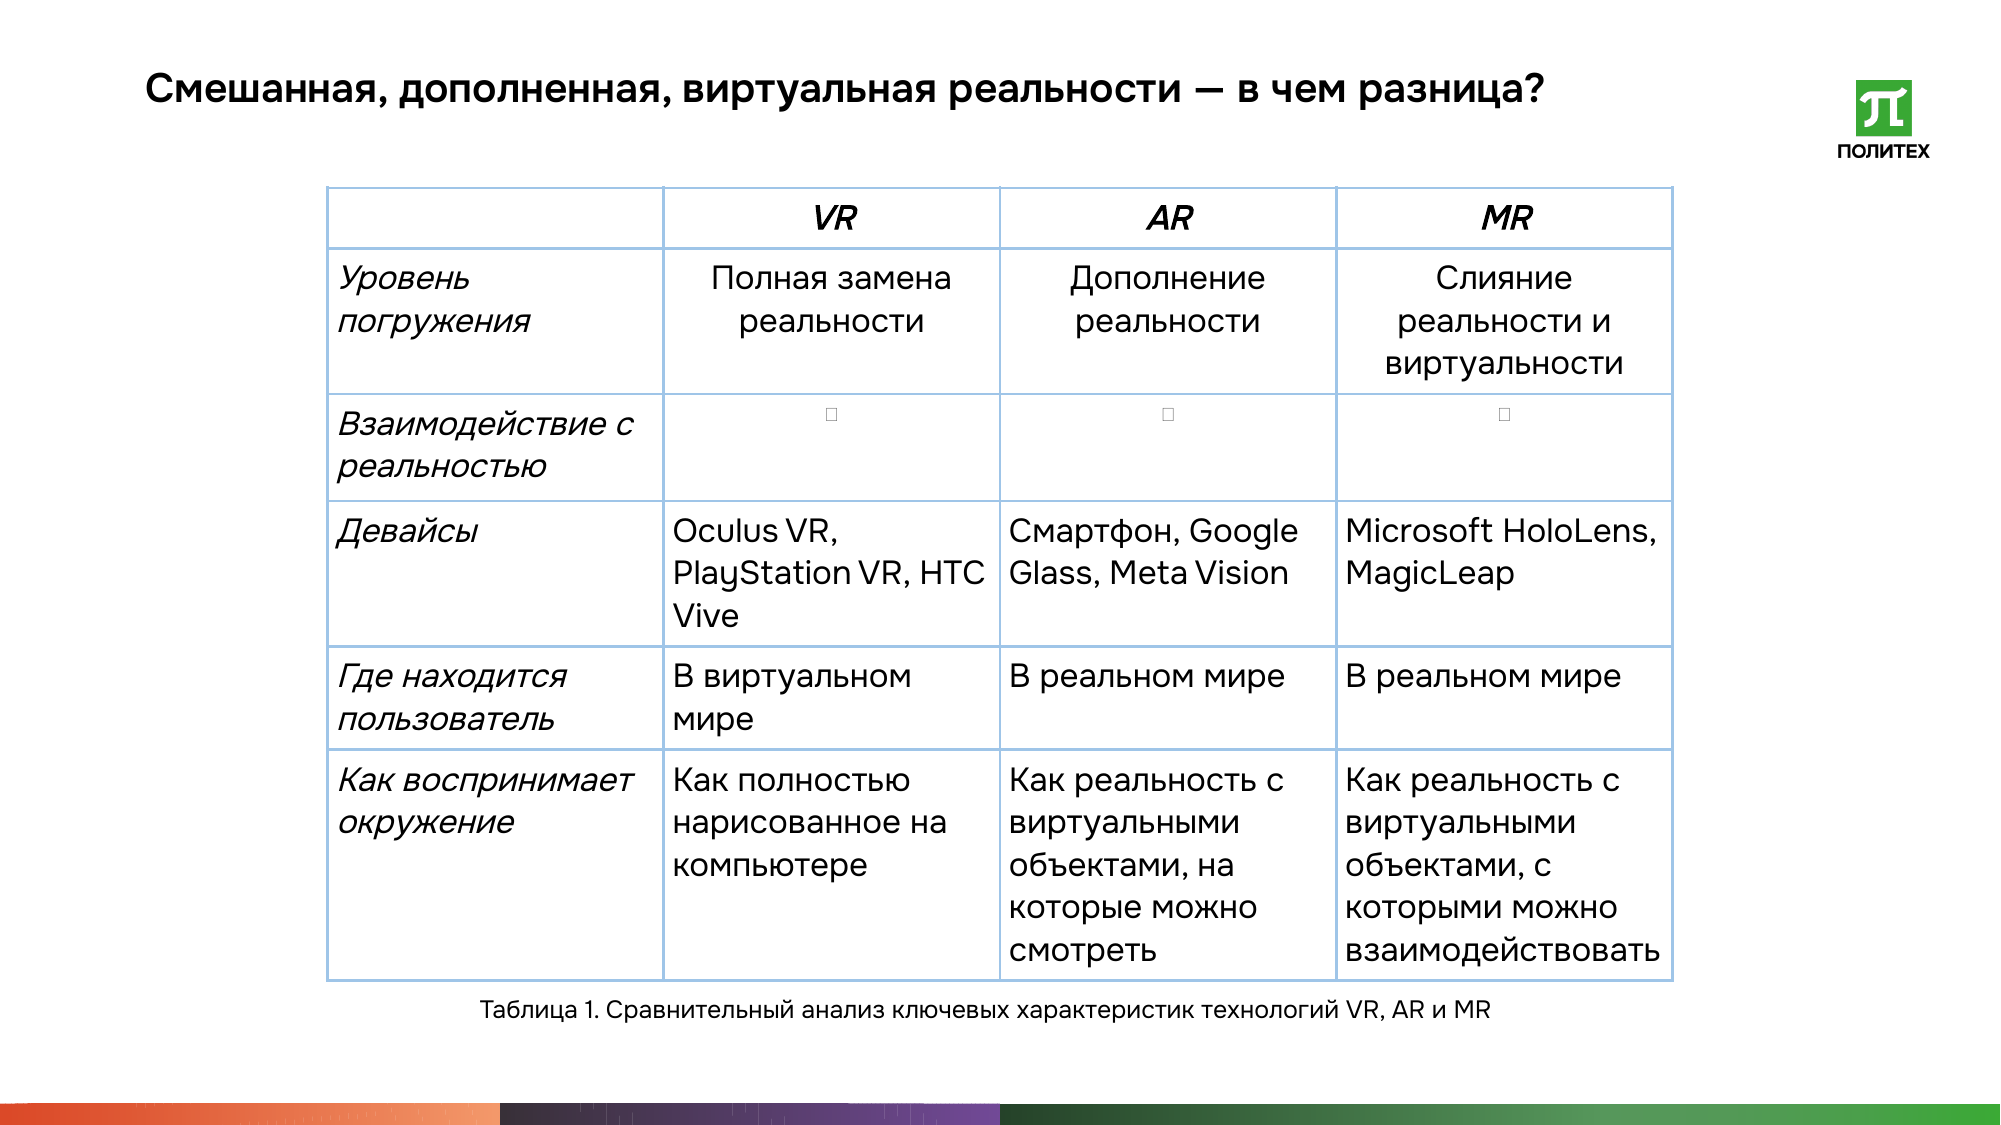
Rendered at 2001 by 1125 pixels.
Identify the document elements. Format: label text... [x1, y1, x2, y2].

table_cell Как полностью нарисованное на компьютере [665, 751, 999, 979]
table_cell Дополнение реальности [1001, 250, 1335, 393]
table_cell В реальном мире [1001, 648, 1335, 748]
table_header VR [665, 189, 999, 247]
table_cell ❌ [665, 395, 999, 500]
table_cell Oculus VR, PlayStation VR, HTC Vive [665, 502, 999, 645]
table_cell Как воспринимает окружение [329, 751, 662, 979]
table_cell Девайсы [329, 502, 662, 645]
table_cell Как реальность с виртуальными объектами, на которые можно смотреть [1001, 751, 1335, 979]
table_header AR [1001, 189, 1335, 247]
text_box Таблица 1. Сравнительный анализ ключевых характеристик технологий VR, AR и MR [465, 986, 1535, 1032]
table_cell Microsoft HoloLens, MagicLeap [1338, 502, 1671, 645]
table_header MR [1338, 189, 1671, 247]
table_cell ✅ [1338, 395, 1671, 500]
table_cell Взаимодействие с реальностью [329, 395, 662, 500]
table_cell Полная замена реальности [665, 250, 999, 393]
title Смешанная, дополненная, виртуальная реальности — в чем разница? [130, 60, 1612, 160]
table_cell Как реальность с виртуальными объектами, с которыми можно взаимодействовать [1338, 751, 1671, 979]
table_cell ✅ [1001, 395, 1335, 500]
table_header [329, 189, 662, 247]
table_cell Слияние реальности и виртуальности [1338, 250, 1671, 393]
table_cell В реальном мире [1338, 648, 1671, 748]
table_cell В виртуальном мире [665, 648, 999, 748]
picture [1838, 80, 1930, 158]
table_cell Уровень погружения [329, 250, 662, 393]
table_cell Смартфон, Google Glass, Meta Vision [1001, 502, 1335, 645]
table_cell Где находится пользователь [329, 648, 662, 748]
